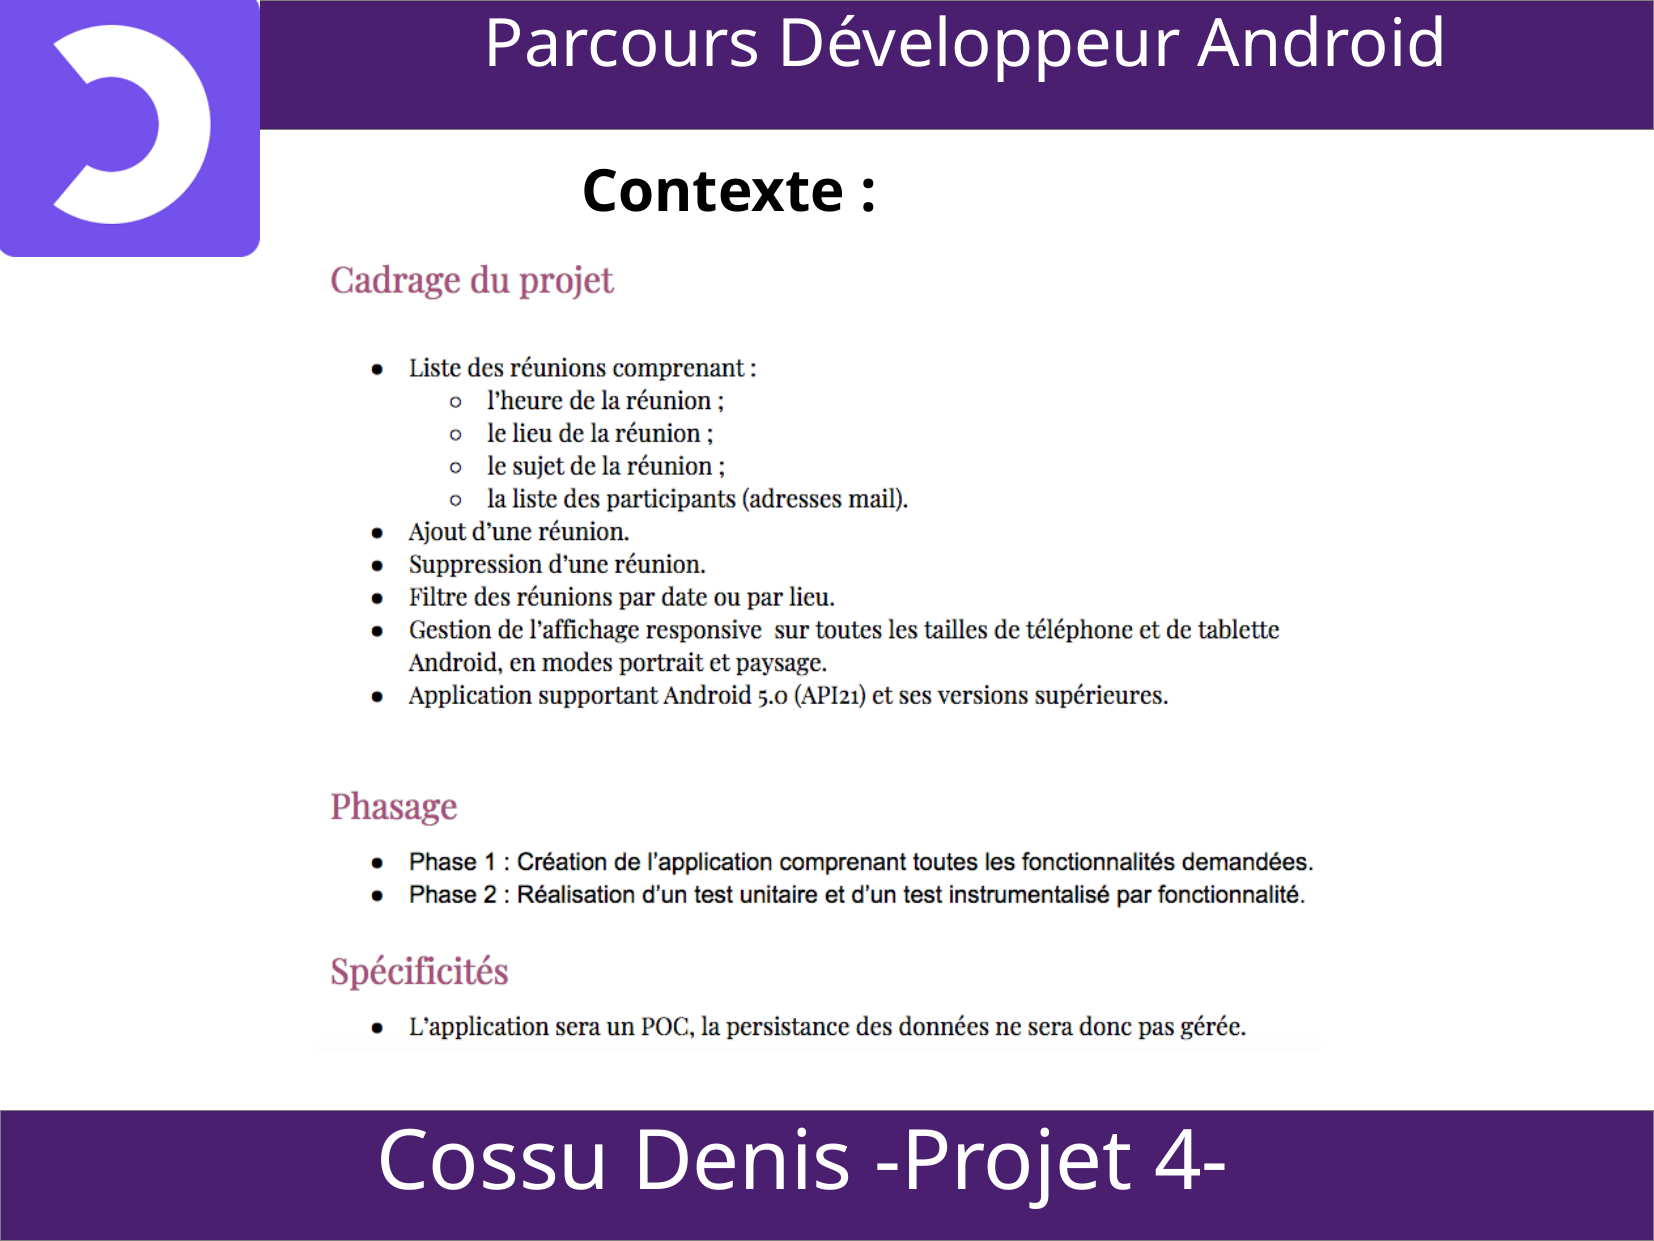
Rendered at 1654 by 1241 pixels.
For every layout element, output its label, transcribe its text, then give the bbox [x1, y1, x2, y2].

picture [316, 247, 1323, 1051]
picture [0, 0, 260, 257]
text_box Contexte : [566, 141, 1654, 719]
